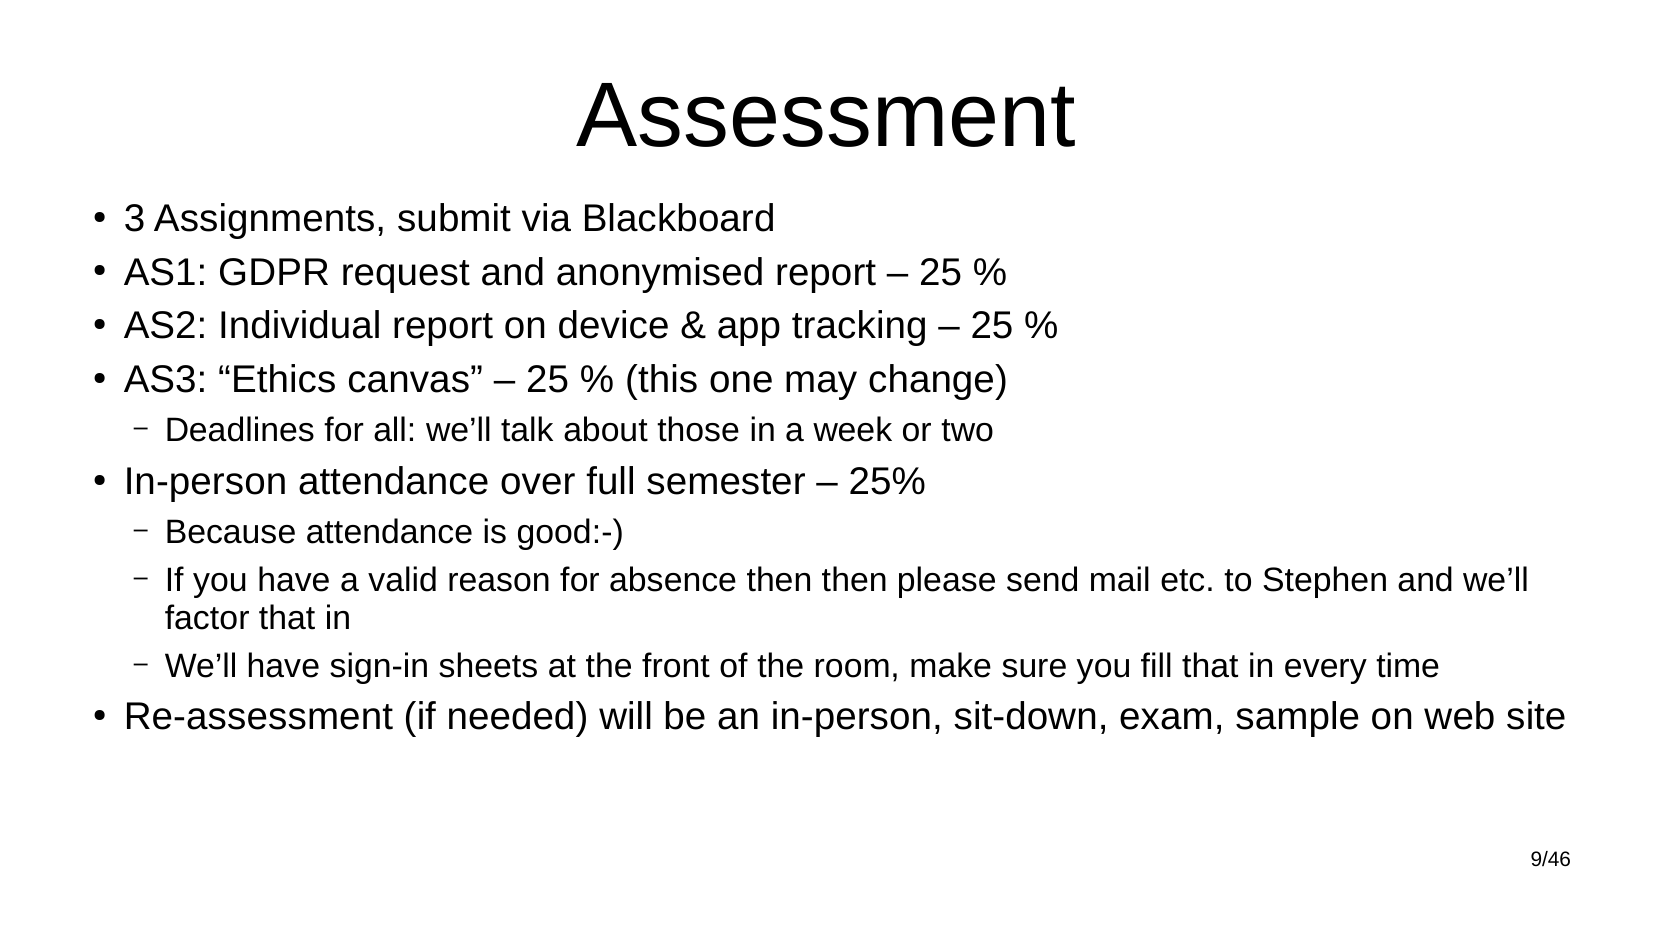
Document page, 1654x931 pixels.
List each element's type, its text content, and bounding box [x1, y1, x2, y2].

title Assessment [82, 37, 1571, 193]
list 3 Assignments, submit via Blackboard AS1: GDPR request and anonymised report – 25 % AS2: Individual report on device & app tracking – 25 % AS3: “Ethics canvas” – 25 % (this one may change) Deadlines for all: we’ll talk about those in a week or two In-person attendance over full semester – 25% Because attendance is good:-) If you have a valid reason for absence then then please send mail etc. to Stephen and we’ll factor that in We’ll have sign-in sheets at the front of the room, make sure you fill that in every time Re-assessment (if needed) will be an in-person, sit-down, exam, sample on web site [82, 196, 1571, 758]
